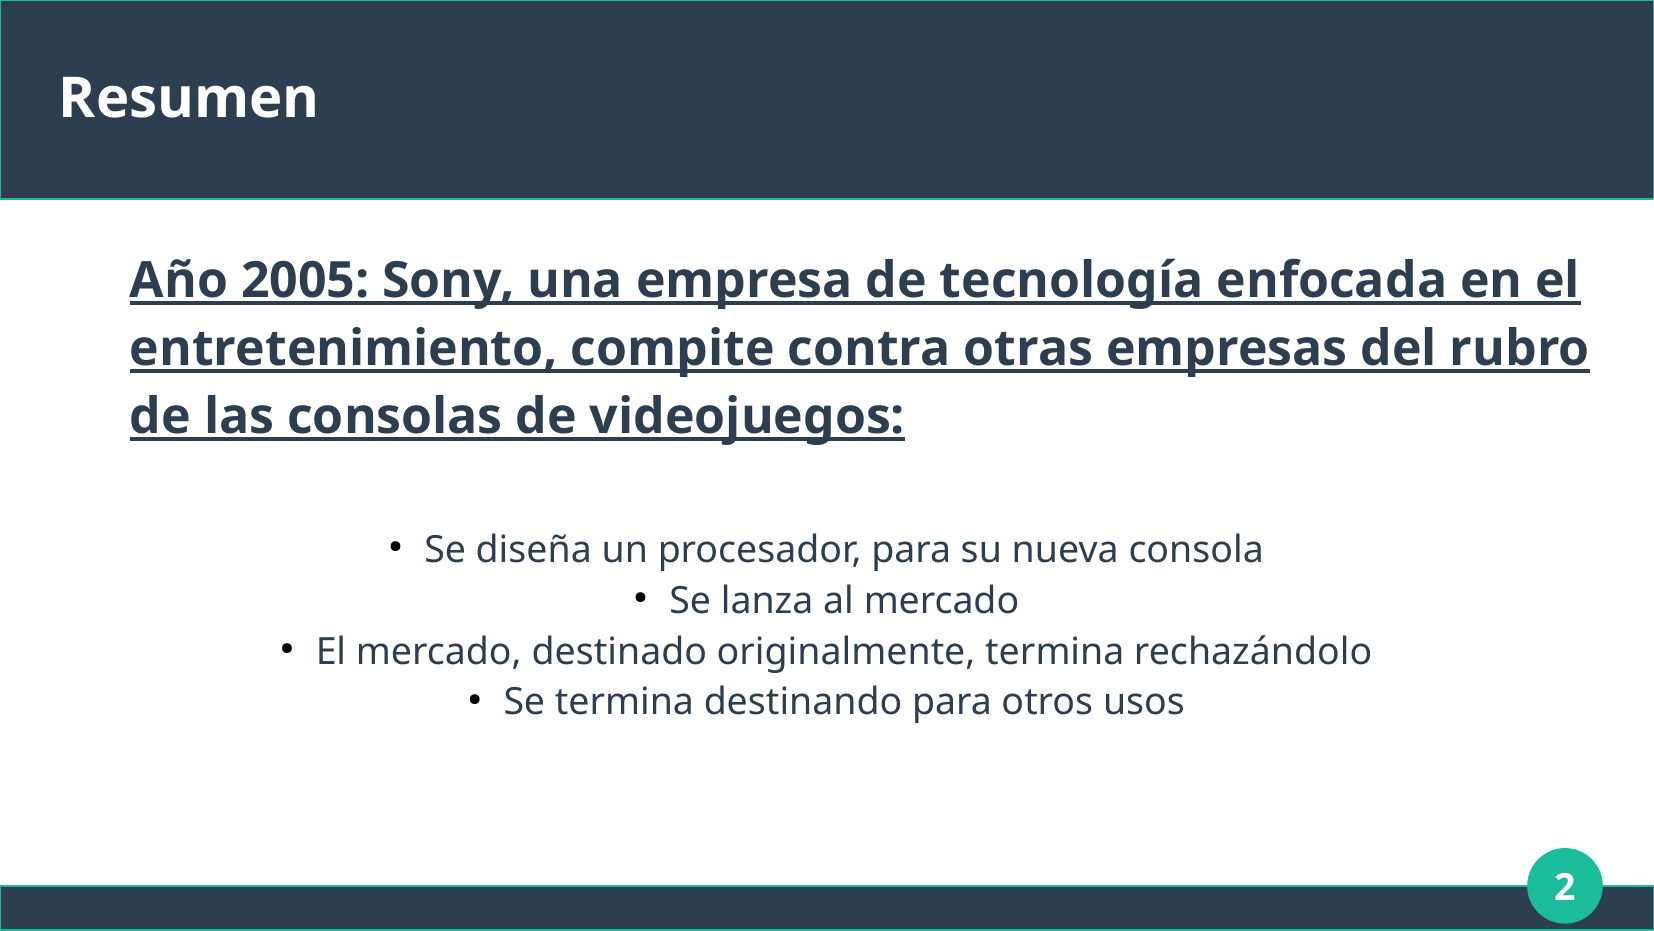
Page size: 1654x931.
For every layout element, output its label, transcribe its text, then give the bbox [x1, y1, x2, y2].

list Año 2005: Sony, una empresa de tecnología enfocada en el entretenimiento, compite contra otras empresas del rubro de las consolas de videojuegos: [59, 243, 1595, 473]
title Resumen [59, 37, 1595, 156]
text_box Se diseña un procesador, para su nueva consola Se lanza al mercado El mercado, destinado originalmente, termina rechazándolo Se termina destinando para otros usos [88, 472, 1565, 827]
